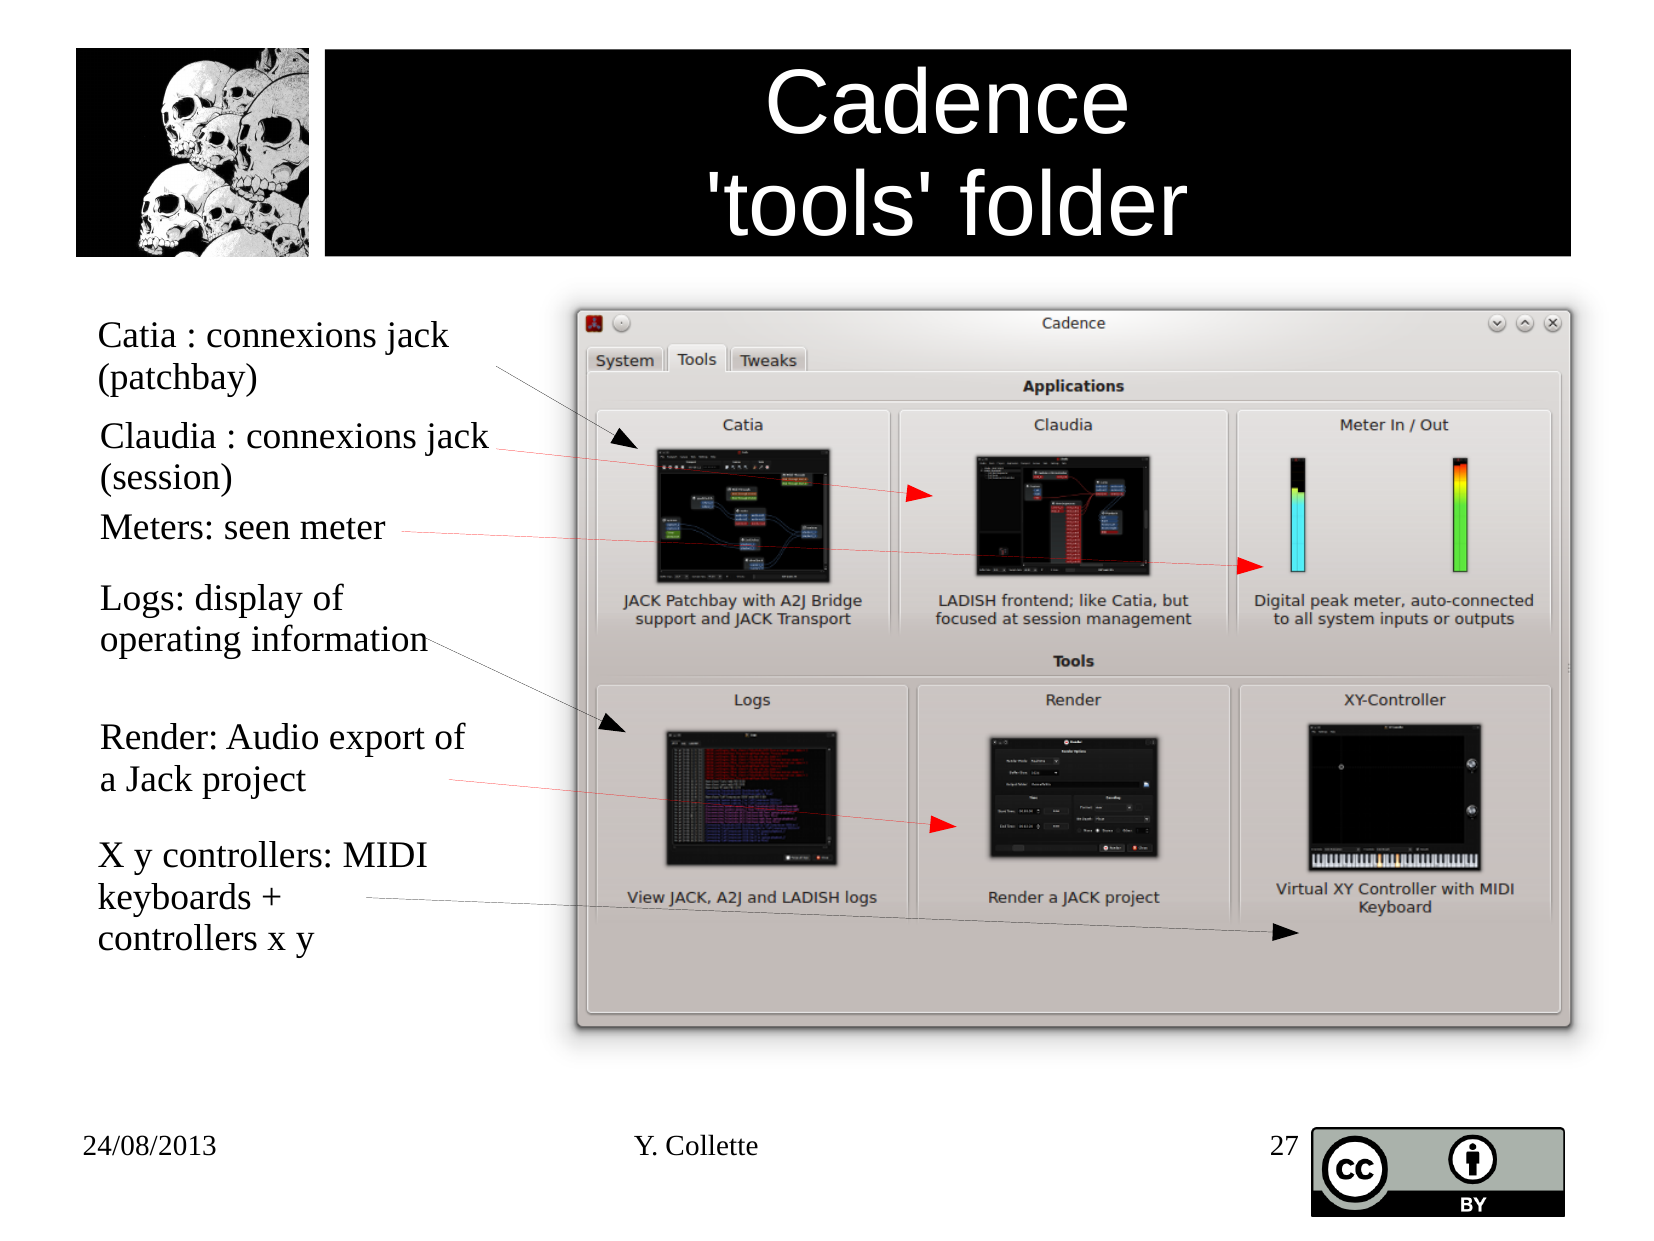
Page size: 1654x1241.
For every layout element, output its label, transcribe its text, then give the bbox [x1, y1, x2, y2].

text_box Catia : connexions jack (patchbay) [82, 307, 506, 405]
text_box X y controllers: MIDI keyboards + controllers x y [82, 826, 461, 967]
text_box Claudia : connexions jack (session) [85, 407, 508, 506]
title Cadence 'tools' folder [324, 49, 1571, 257]
picture [529, 262, 1619, 1075]
text_box Render: Audio export of a Jack project [85, 708, 487, 807]
picture [76, 48, 309, 257]
text_box Logs: display of operating information [85, 569, 487, 708]
text_box Meters: seen meter [85, 498, 487, 556]
picture [1311, 1127, 1565, 1217]
